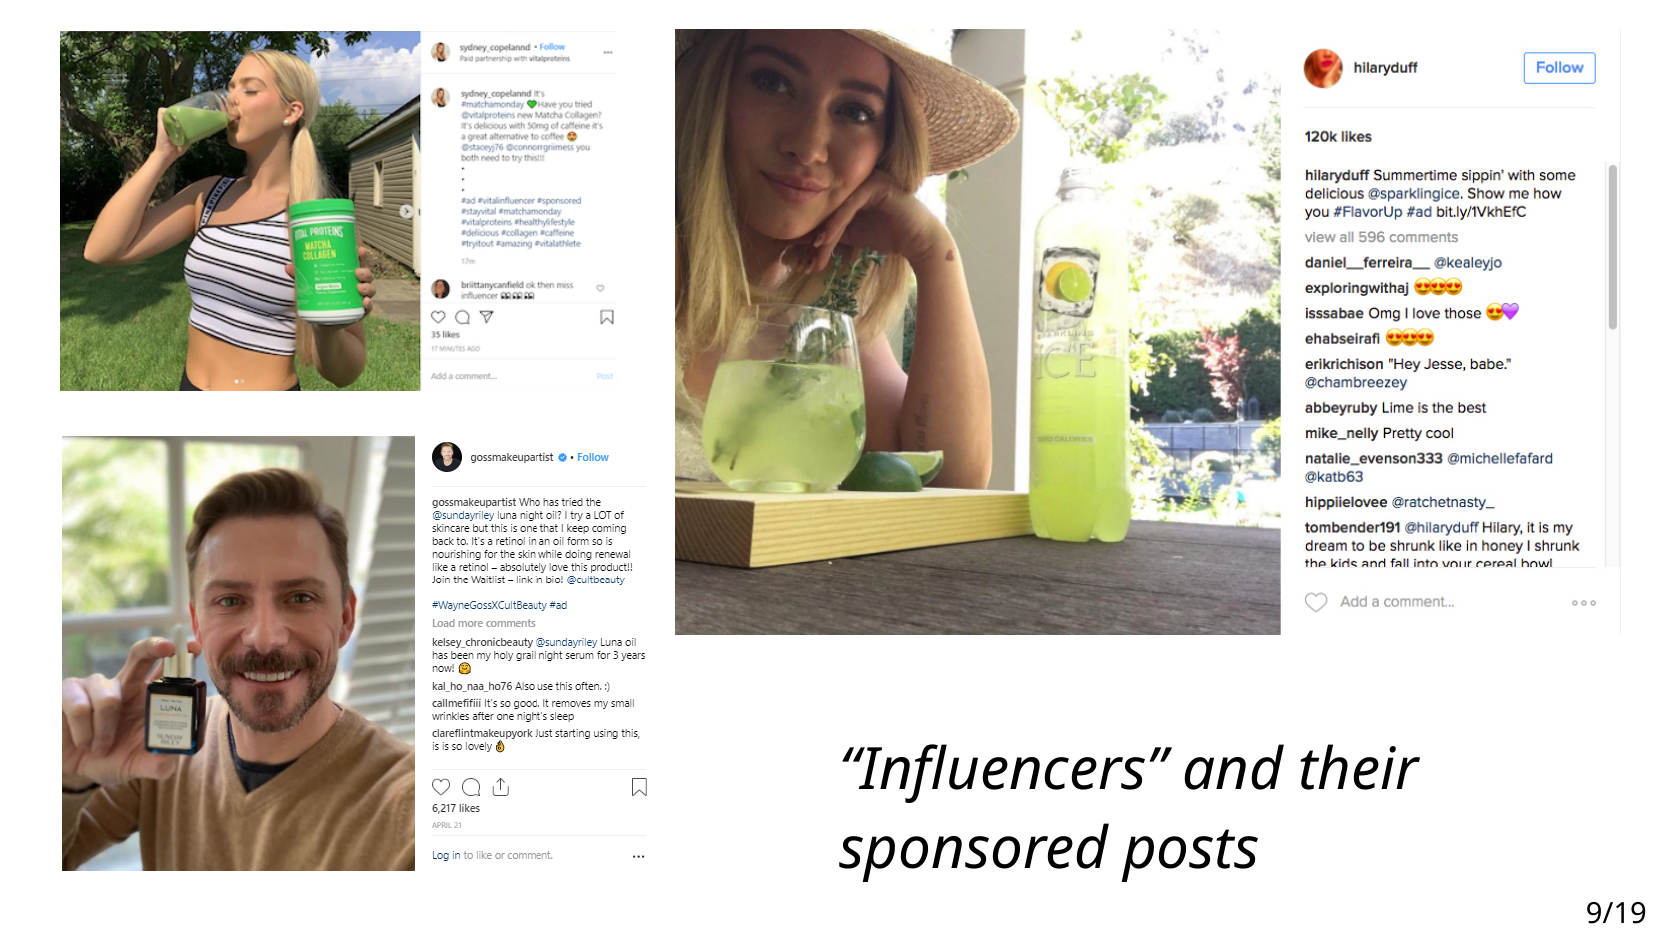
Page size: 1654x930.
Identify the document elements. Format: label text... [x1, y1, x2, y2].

text_box “Influencers” and their sponsored posts [825, 720, 1516, 871]
picture [60, 434, 656, 872]
picture [675, 29, 1621, 635]
picture [60, 31, 617, 391]
